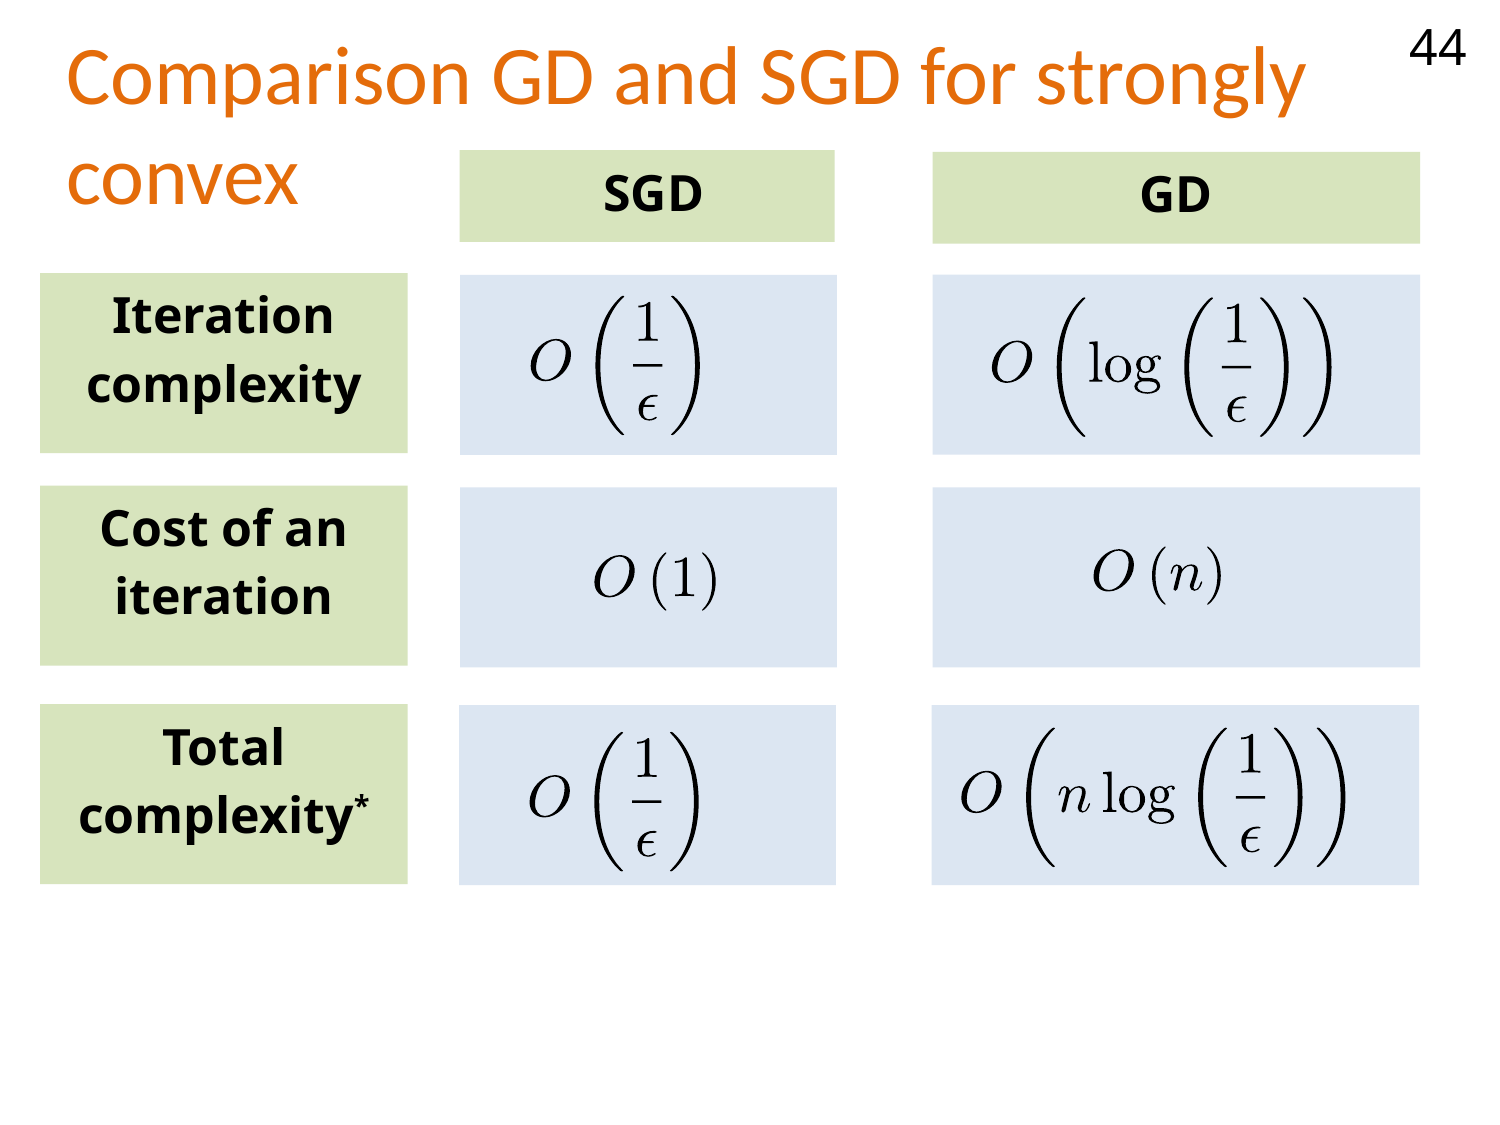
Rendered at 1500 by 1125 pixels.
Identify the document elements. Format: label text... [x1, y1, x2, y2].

text_box GD [932, 151, 1421, 244]
text_box Iteration complexity [40, 273, 408, 454]
text_box Comparison GD and SGD for strongly convex [51, 27, 1432, 215]
text_box Cost of an iteration [40, 485, 408, 666]
text_box [931, 705, 1420, 886]
text_box [460, 487, 837, 668]
text_box [932, 274, 1421, 455]
text_box Total complexity* [40, 704, 408, 885]
text_box [932, 487, 1421, 668]
text_box [460, 274, 837, 455]
text_box [459, 705, 836, 886]
text_box SGD [459, 150, 835, 242]
